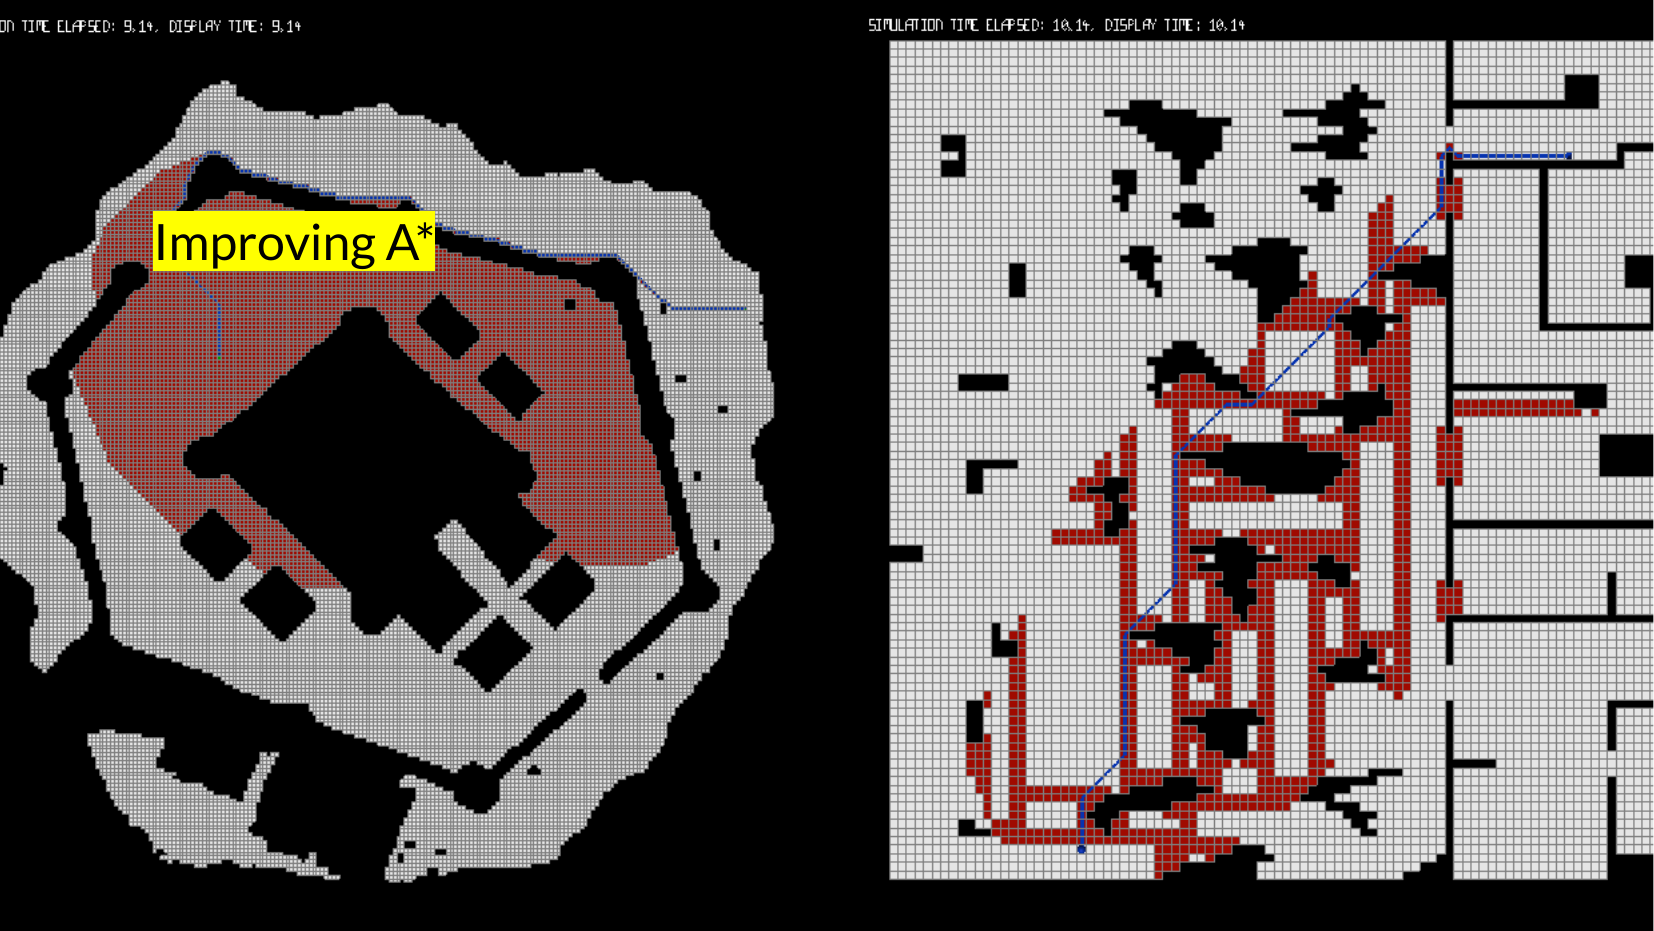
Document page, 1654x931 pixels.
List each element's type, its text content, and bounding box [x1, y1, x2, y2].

picture [0, 0, 1654, 931]
list Improving A* [82, 211, 1571, 833]
